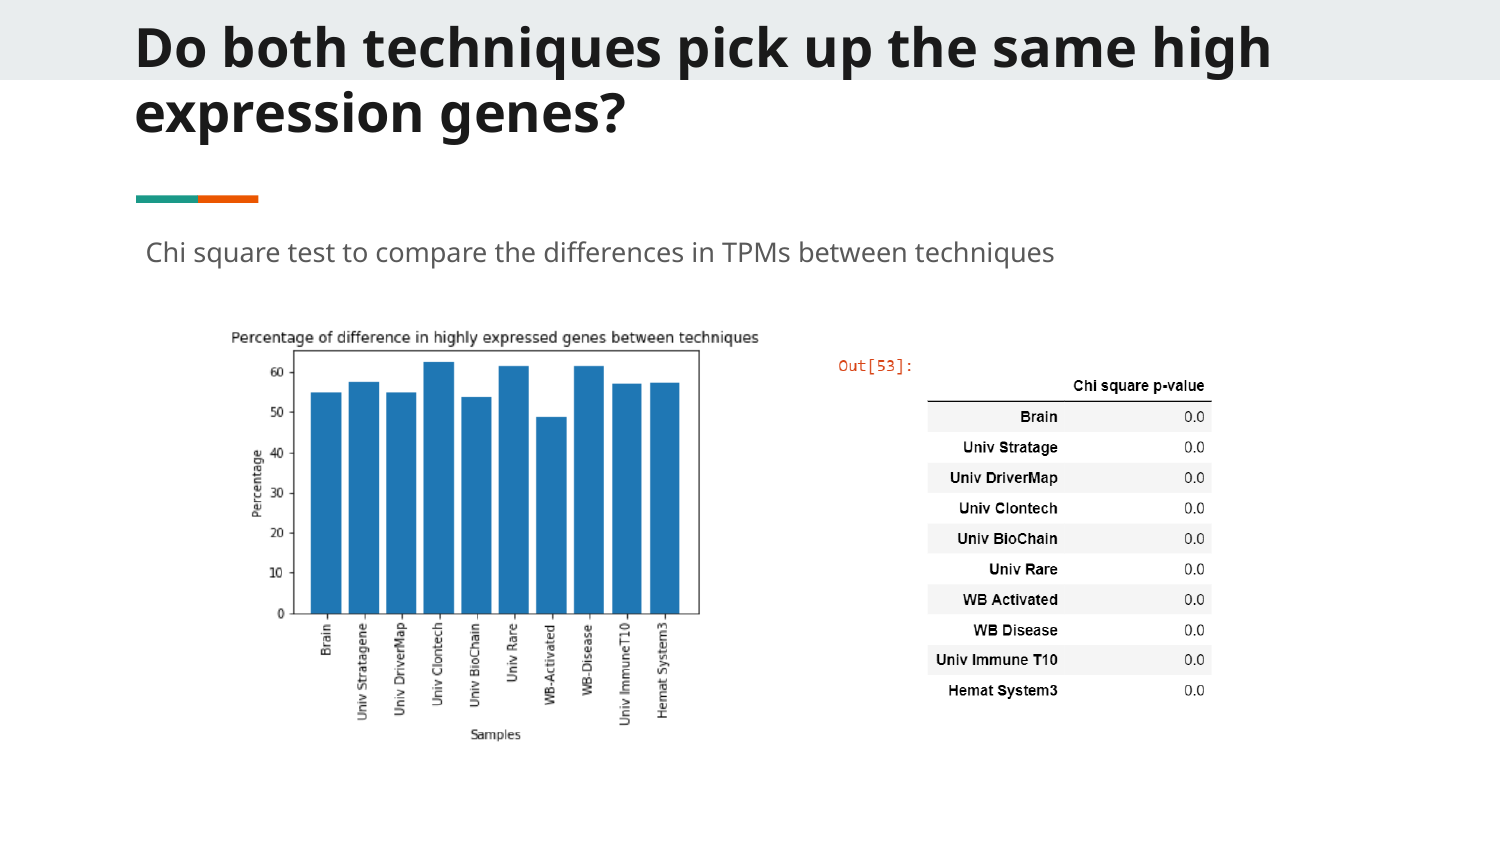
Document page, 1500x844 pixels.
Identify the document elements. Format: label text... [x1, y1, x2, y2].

picture [823, 344, 1244, 716]
picture [216, 319, 777, 757]
list Chi square test to compare the differences in TPMs between techniques [130, 215, 1127, 271]
title Do both techniques pick up the same high expression genes? [119, 0, 1381, 160]
